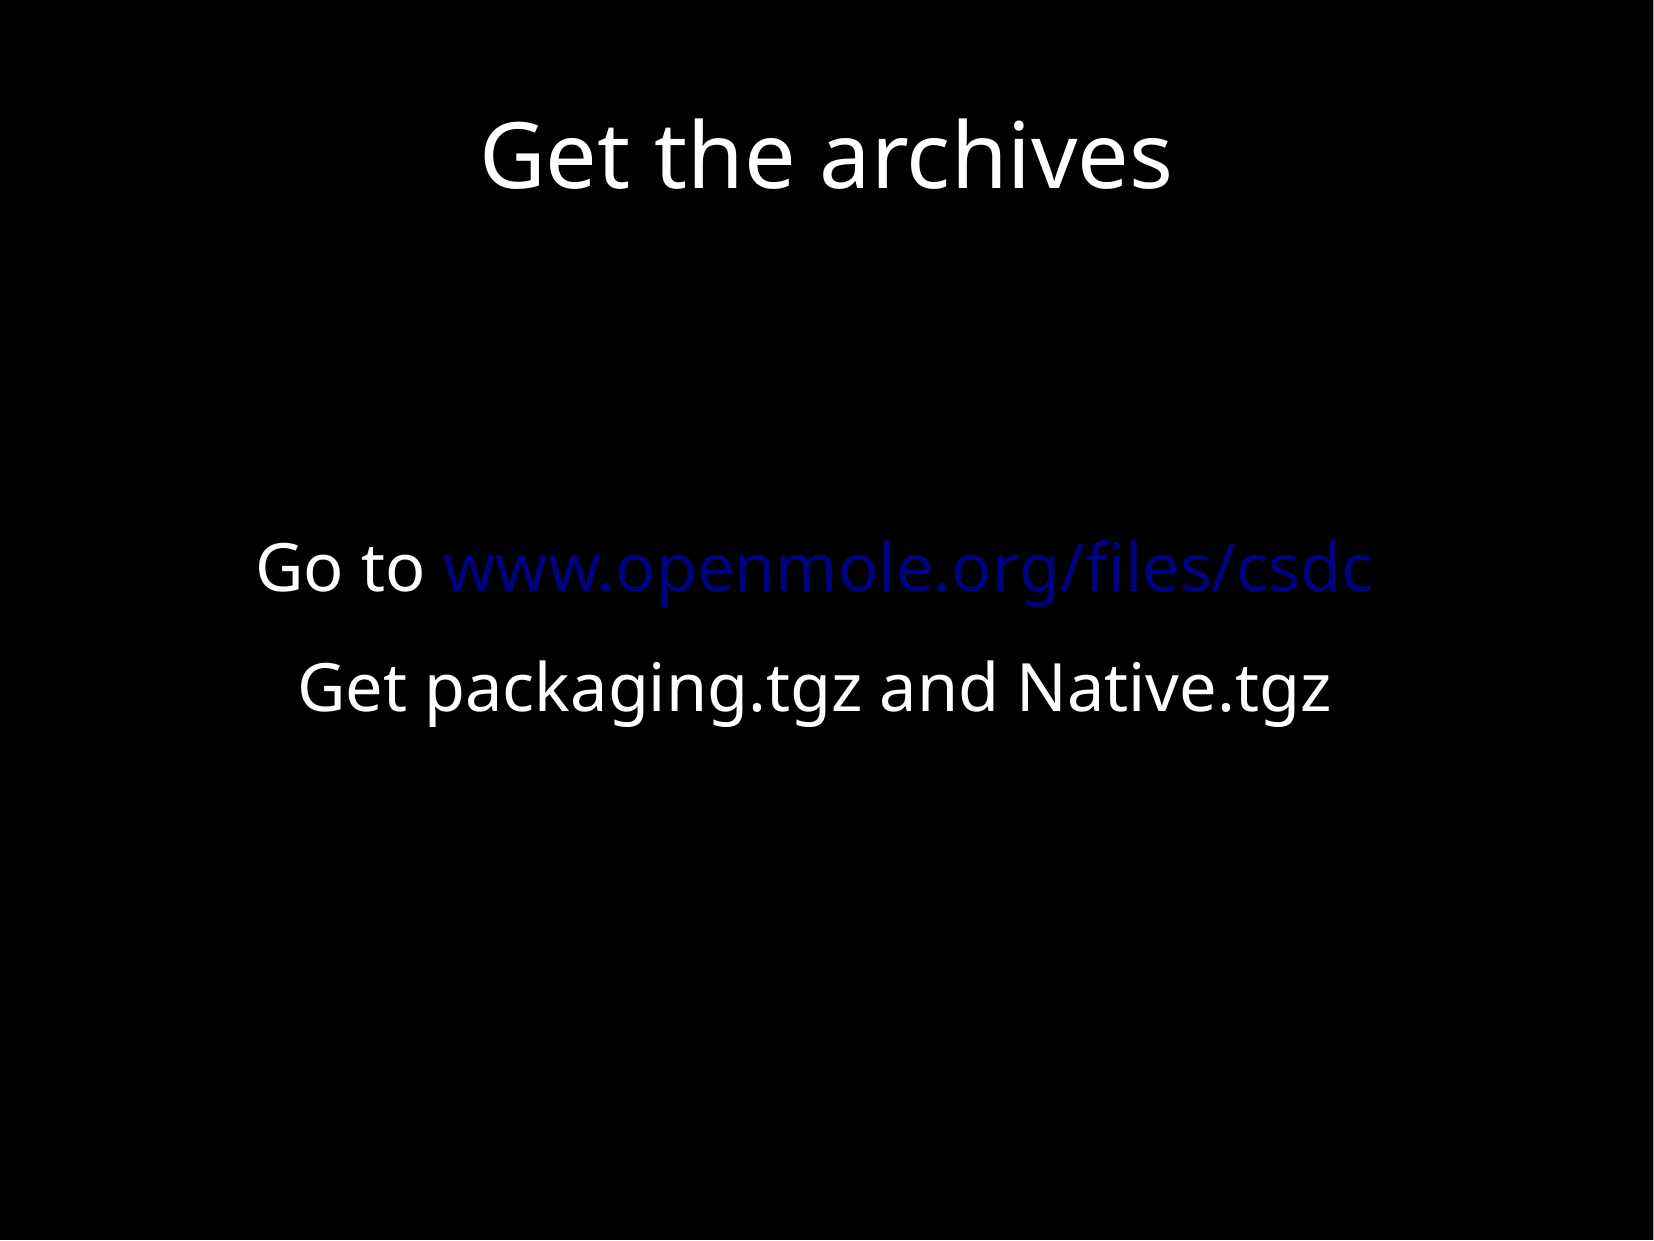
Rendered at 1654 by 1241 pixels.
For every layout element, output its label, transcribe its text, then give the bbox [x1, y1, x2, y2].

title Get the archives [82, 49, 1571, 257]
list Go to www.openmole.org/files/csdc Get packaging.tgz and Native.tgz [70, 519, 1559, 750]
